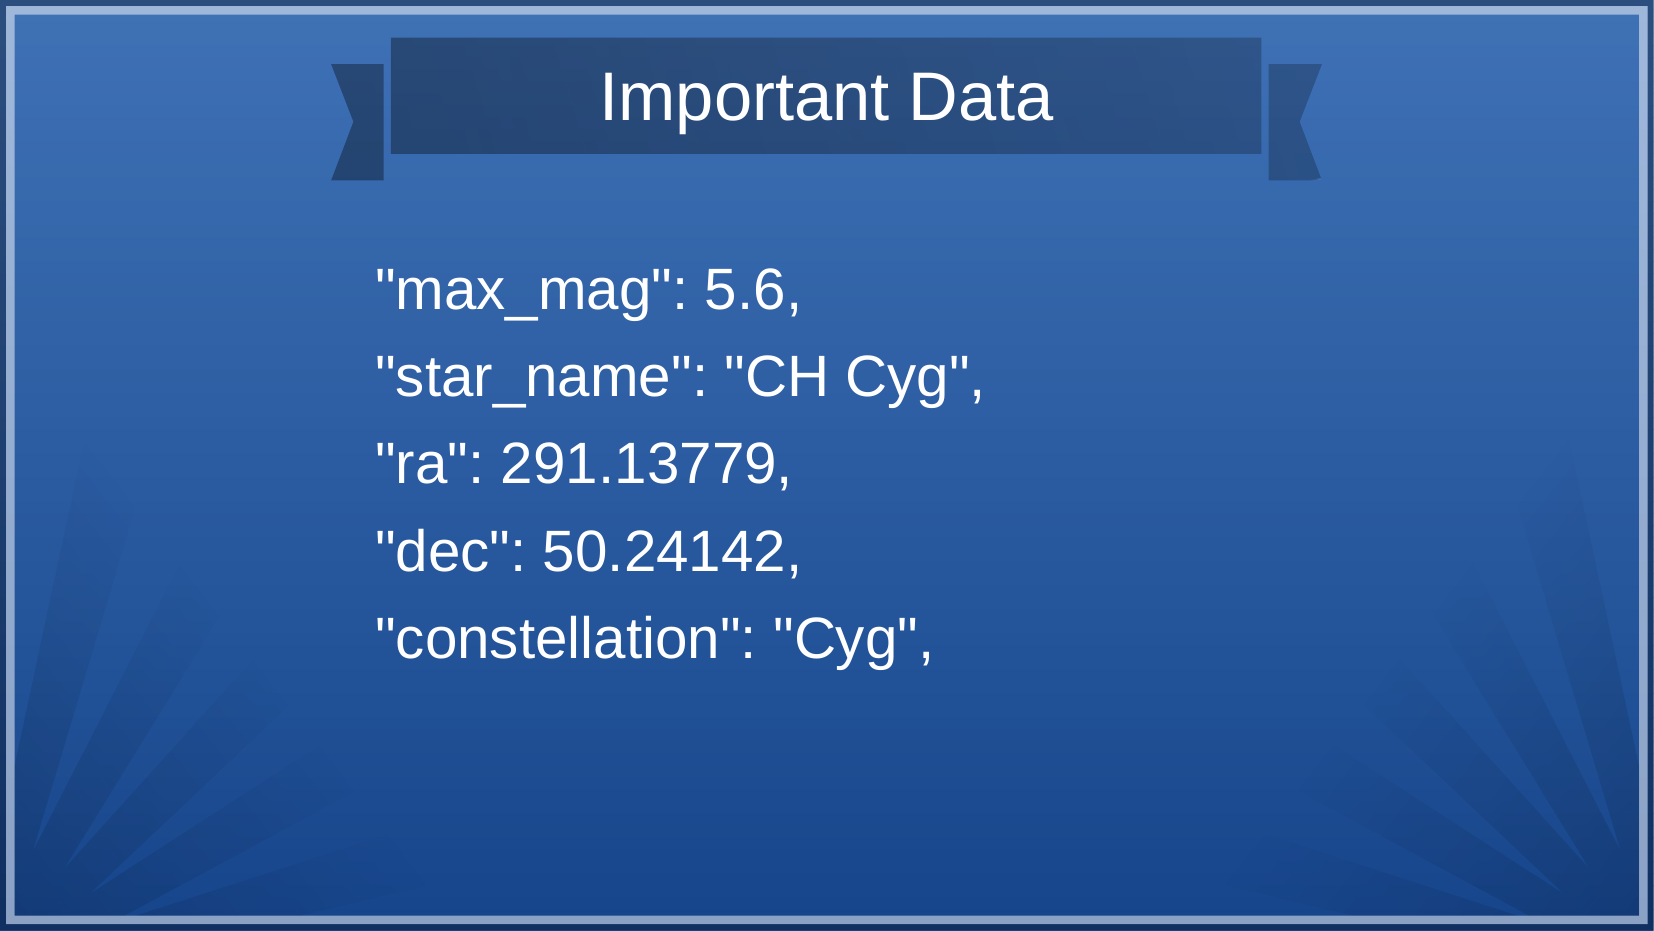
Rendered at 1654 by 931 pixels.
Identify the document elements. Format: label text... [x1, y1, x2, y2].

list "max_mag": 5.6, "star_name": "CH Cyg", "ra": 291.13779, "dec": 50.24142, "constellation": "Cyg", [375, 202, 1230, 826]
title Important Data [389, 37, 1264, 156]
